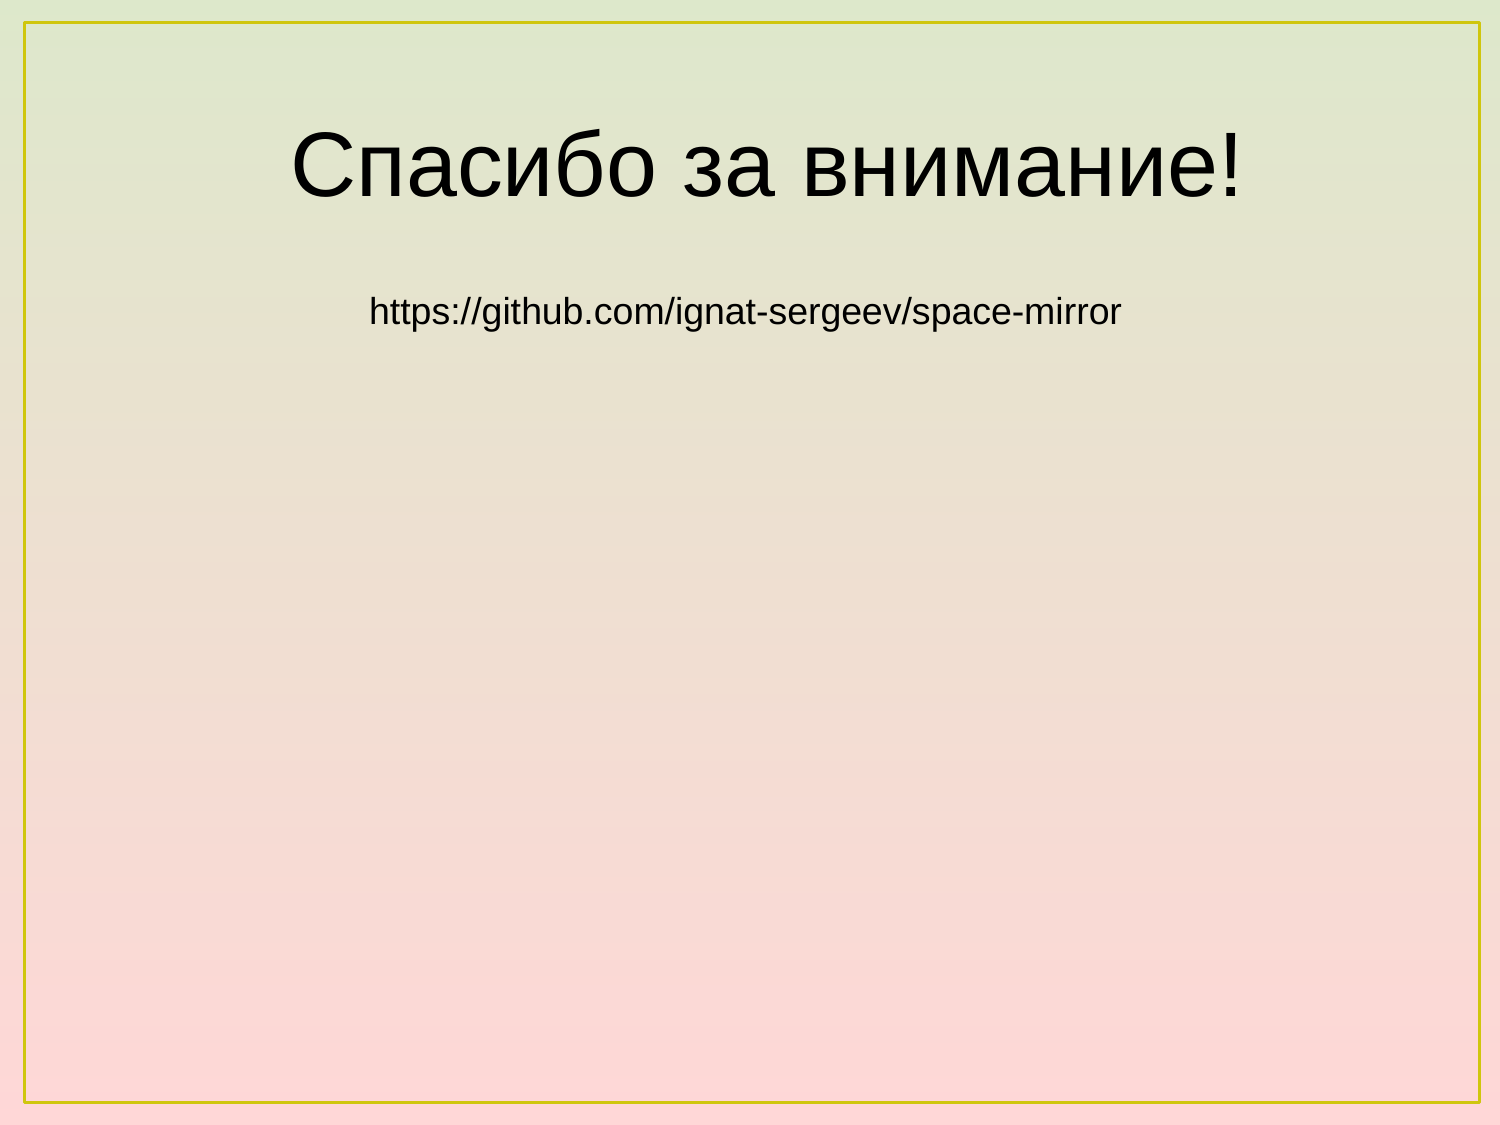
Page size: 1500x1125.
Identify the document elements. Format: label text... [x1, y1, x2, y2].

text_box Спасибо за внимание! [212, 106, 1323, 224]
text_box https://github.com/ignat-sergeev/space-mirror [354, 283, 1146, 383]
